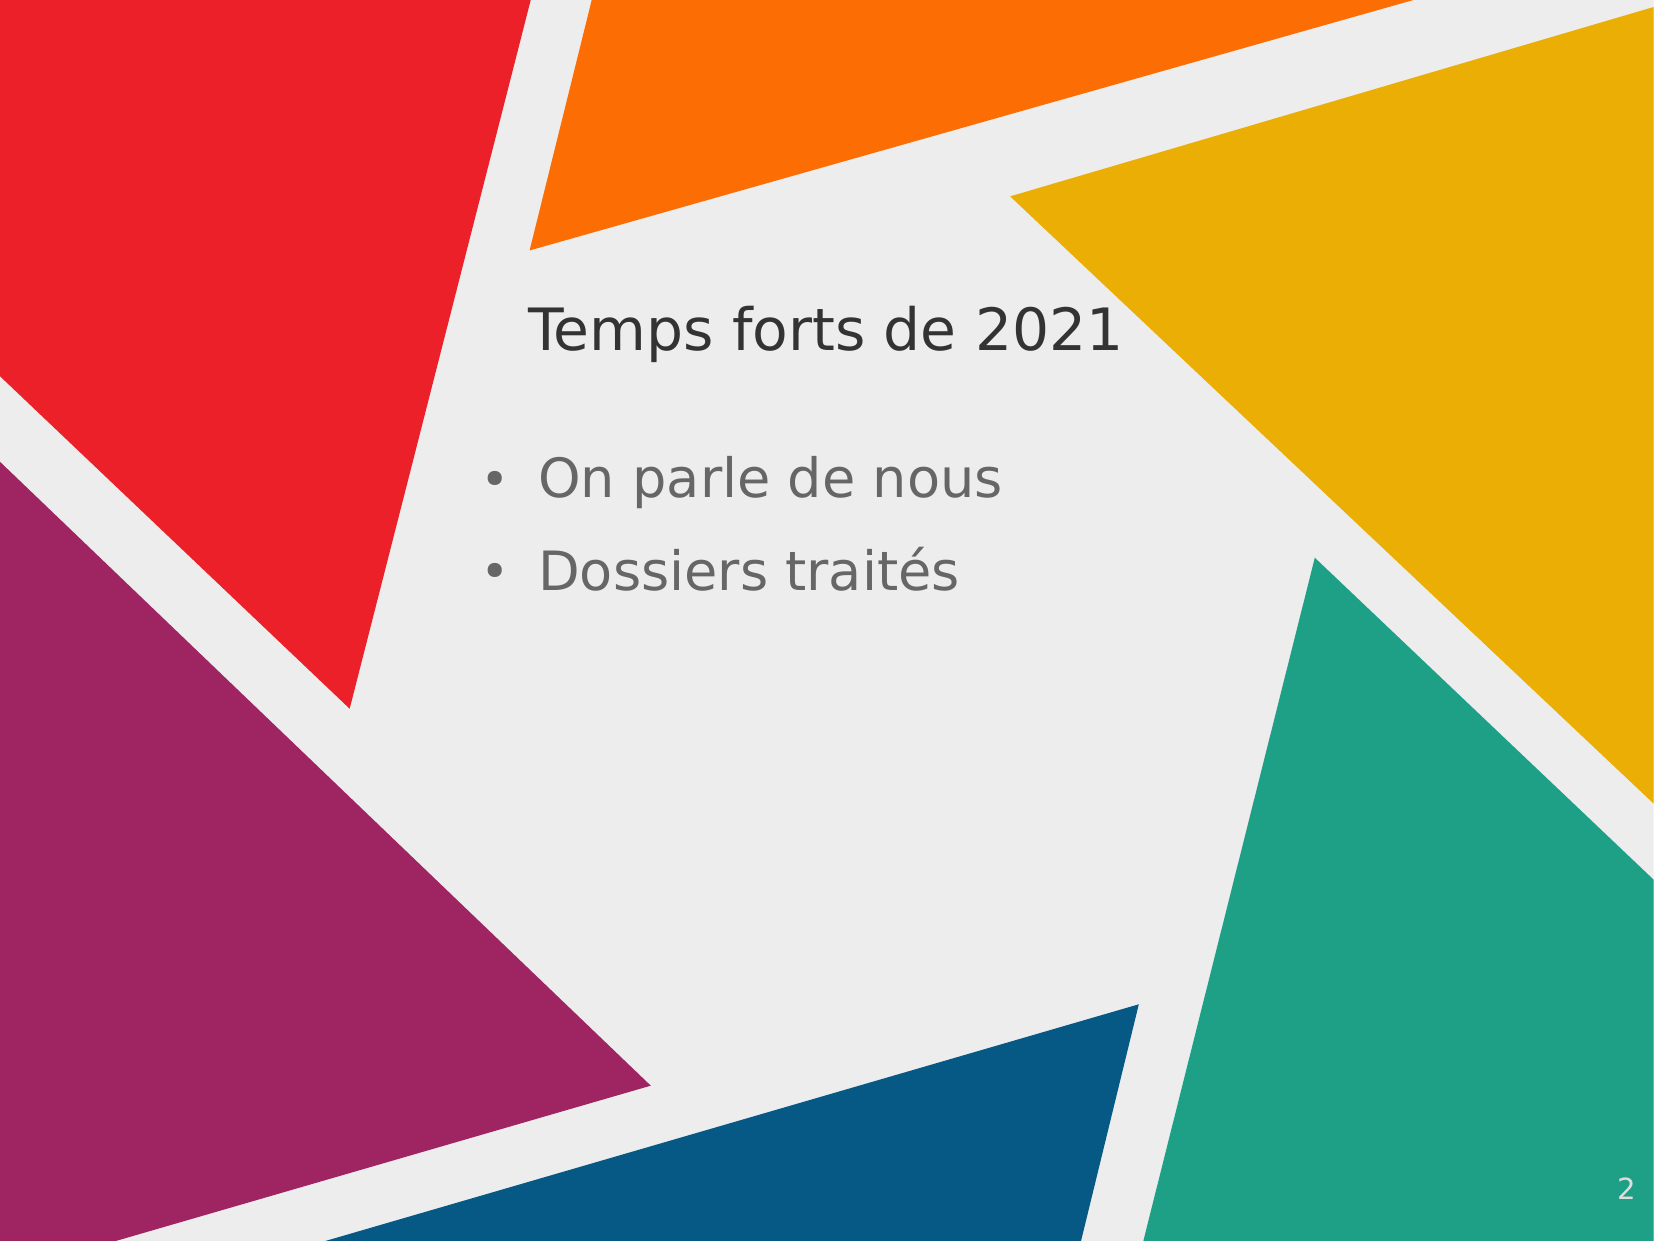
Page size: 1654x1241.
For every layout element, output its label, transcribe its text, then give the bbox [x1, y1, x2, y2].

title Temps forts de 2021 [467, 226, 1185, 434]
list On parle de nous Dossiers traités [467, 447, 1191, 1005]
